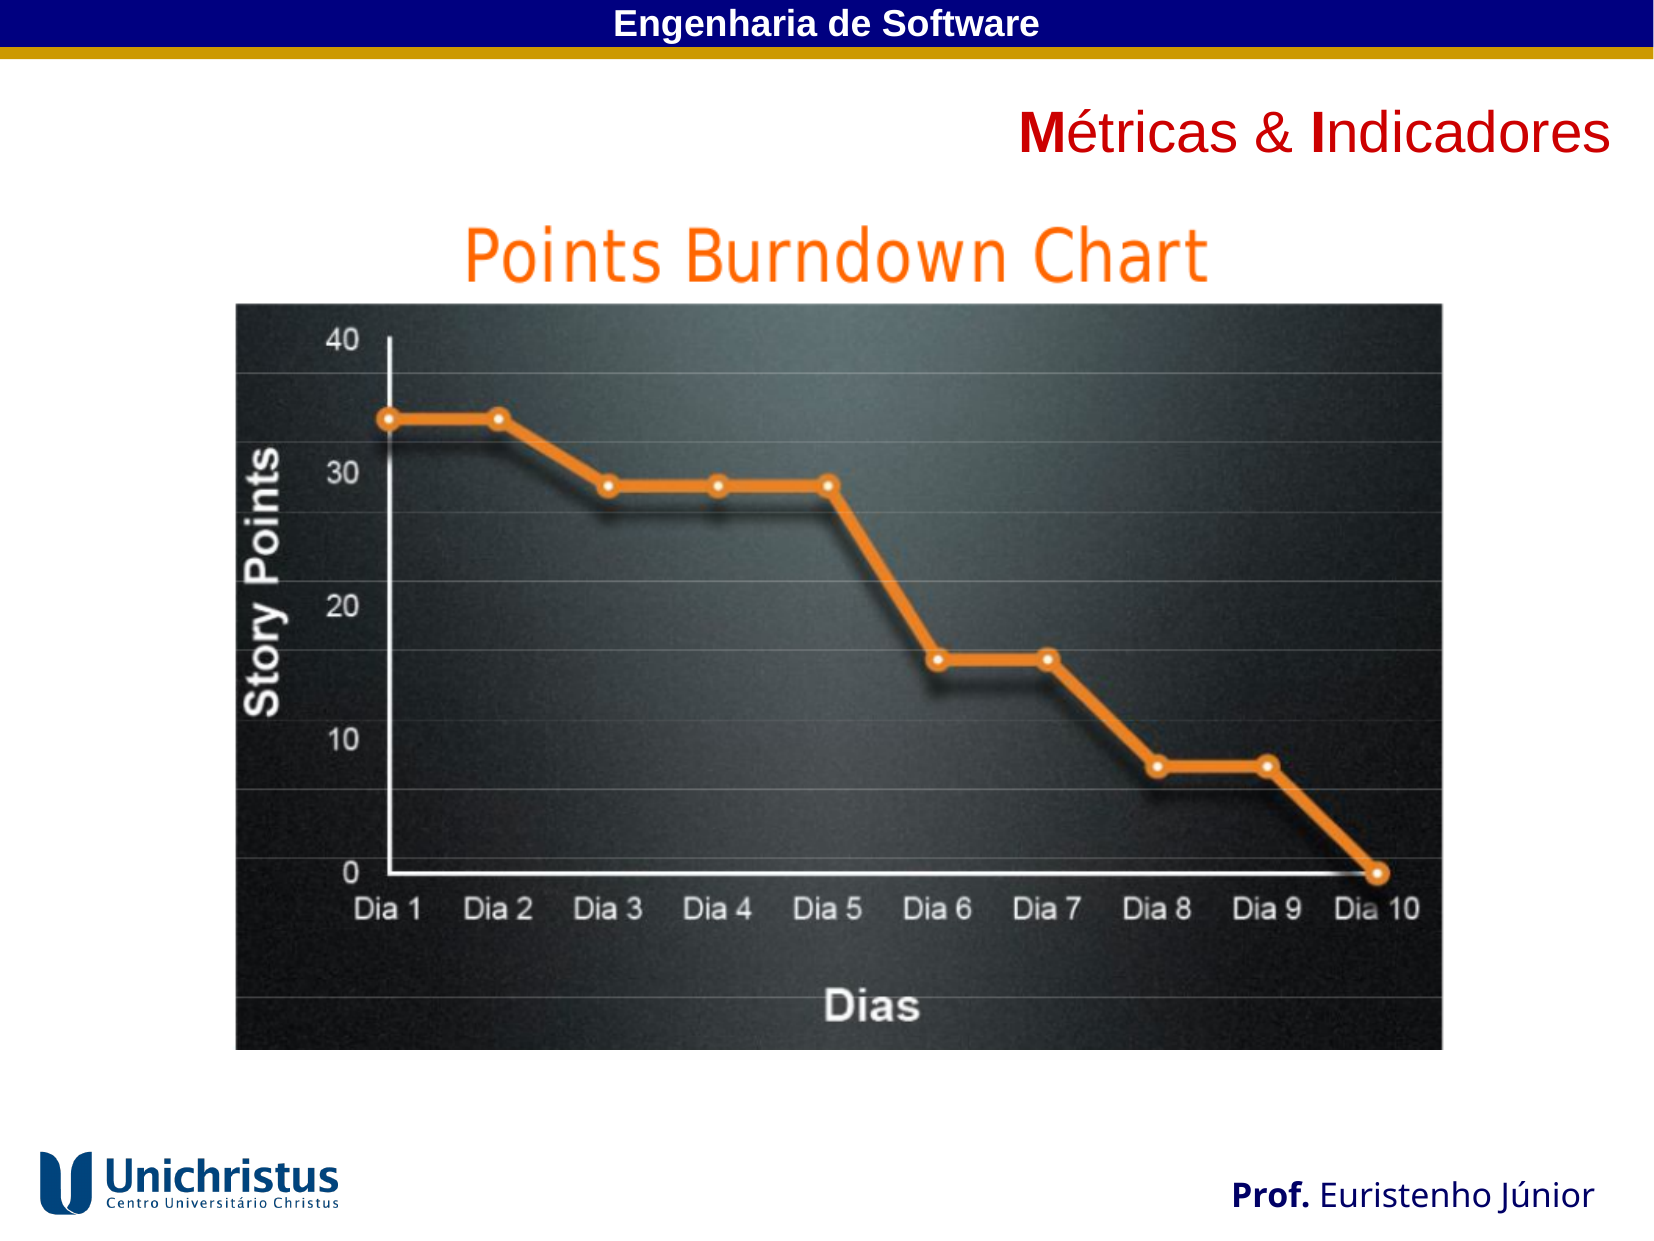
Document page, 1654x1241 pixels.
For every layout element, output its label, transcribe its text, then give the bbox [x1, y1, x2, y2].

text_box Engenharia de Software [0, 0, 1654, 47]
picture [200, 210, 1453, 1050]
text_box Prof. Euristenho Júnior [1216, 1163, 1654, 1224]
picture [35, 1148, 343, 1217]
text_box [0, 47, 1654, 60]
text_box Métricas & Indicadores [1003, 92, 1654, 173]
